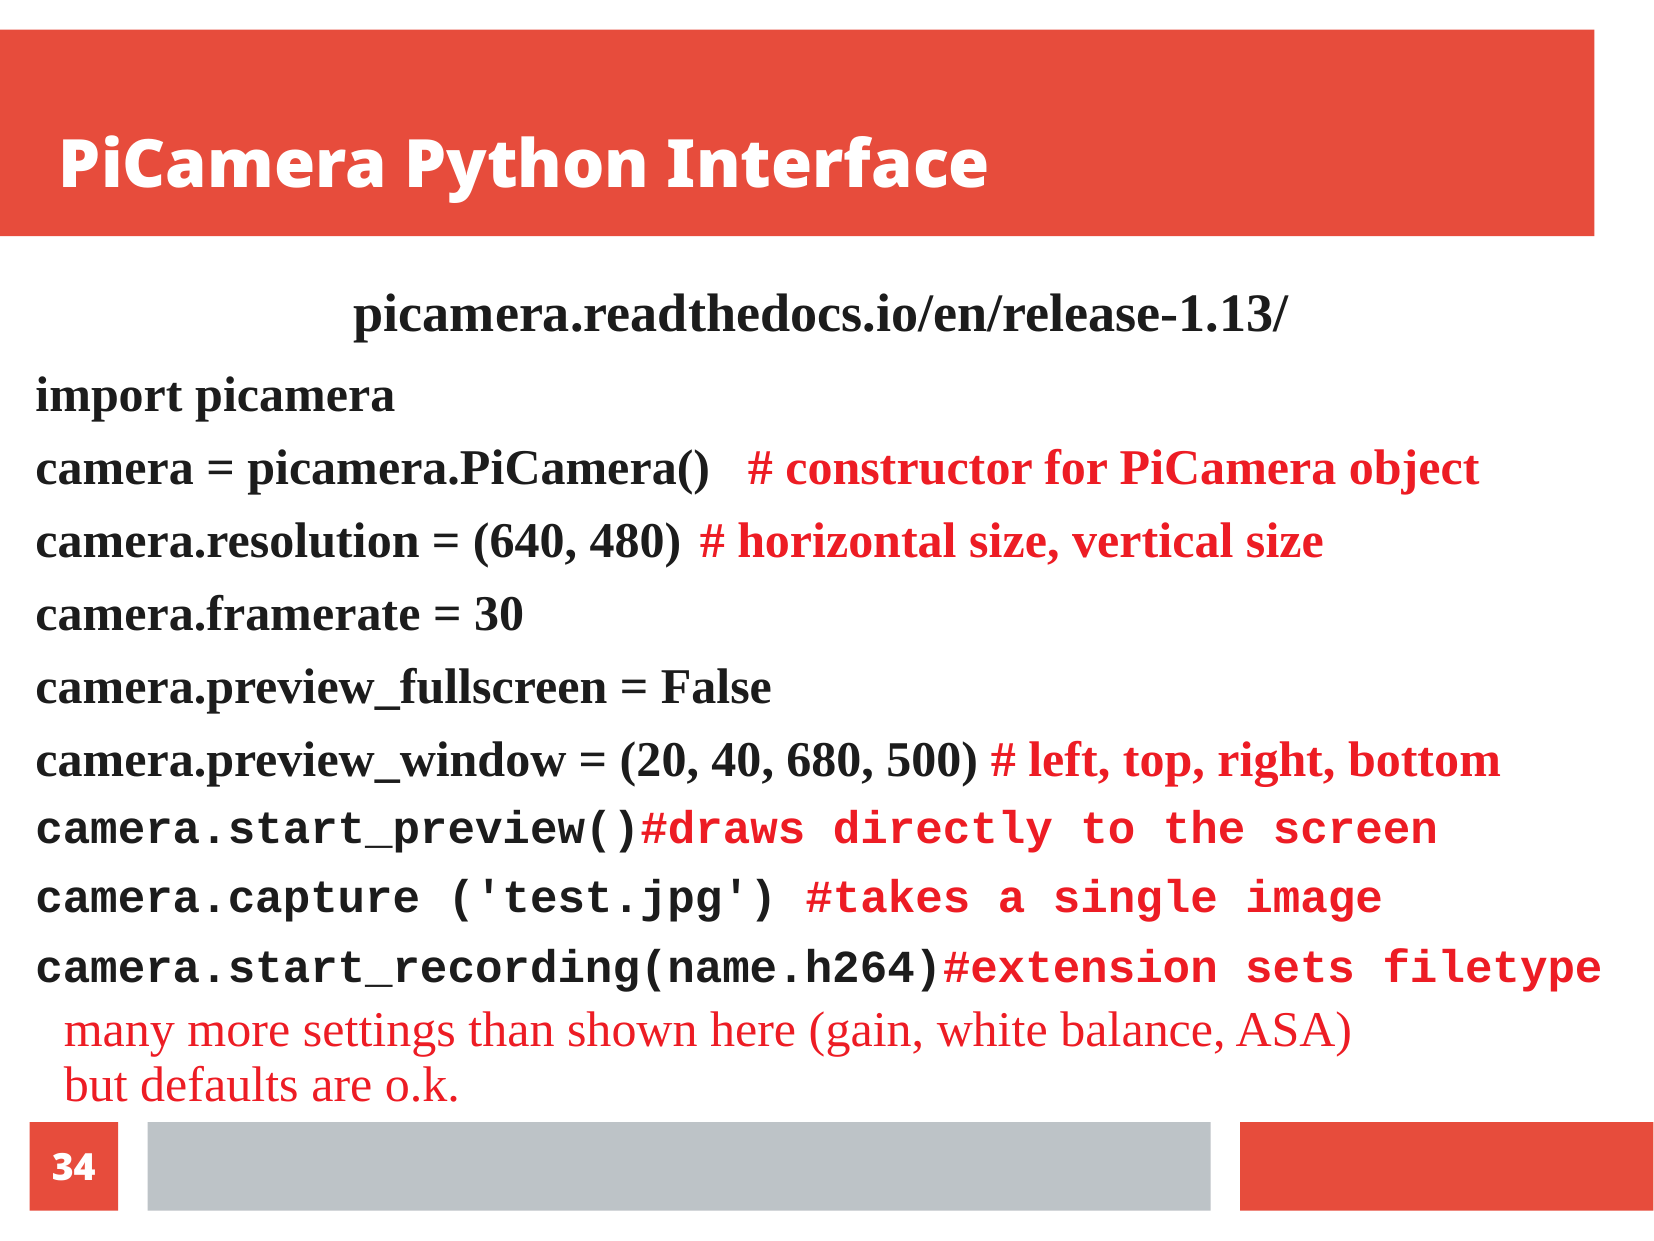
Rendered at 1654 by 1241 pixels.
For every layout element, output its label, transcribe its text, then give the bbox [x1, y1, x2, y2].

text_box many more settings than shown here (gain, white balance, ASA) but defaults are o.k. [13, 994, 1373, 1130]
list picamera.readthedocs.io/en/release-1.13/ import picamera camera = picamera.PiCamera() # constructor for PiCamera object camera.resolution = (640, 480) # horizontal size, vertical size camera.framerate = 30 camera.preview_fullscreen = False camera.preview_window = (20, 40, 680, 500) # left, top, right, bottom camera.start_preview()#draws directly to the screen camera.capture ('test.jpg') #takes a single image camera.start_recording(name.h264)#extension sets filetype [35, 283, 1608, 1052]
title PiCamera Python Interface [59, 59, 1595, 207]
